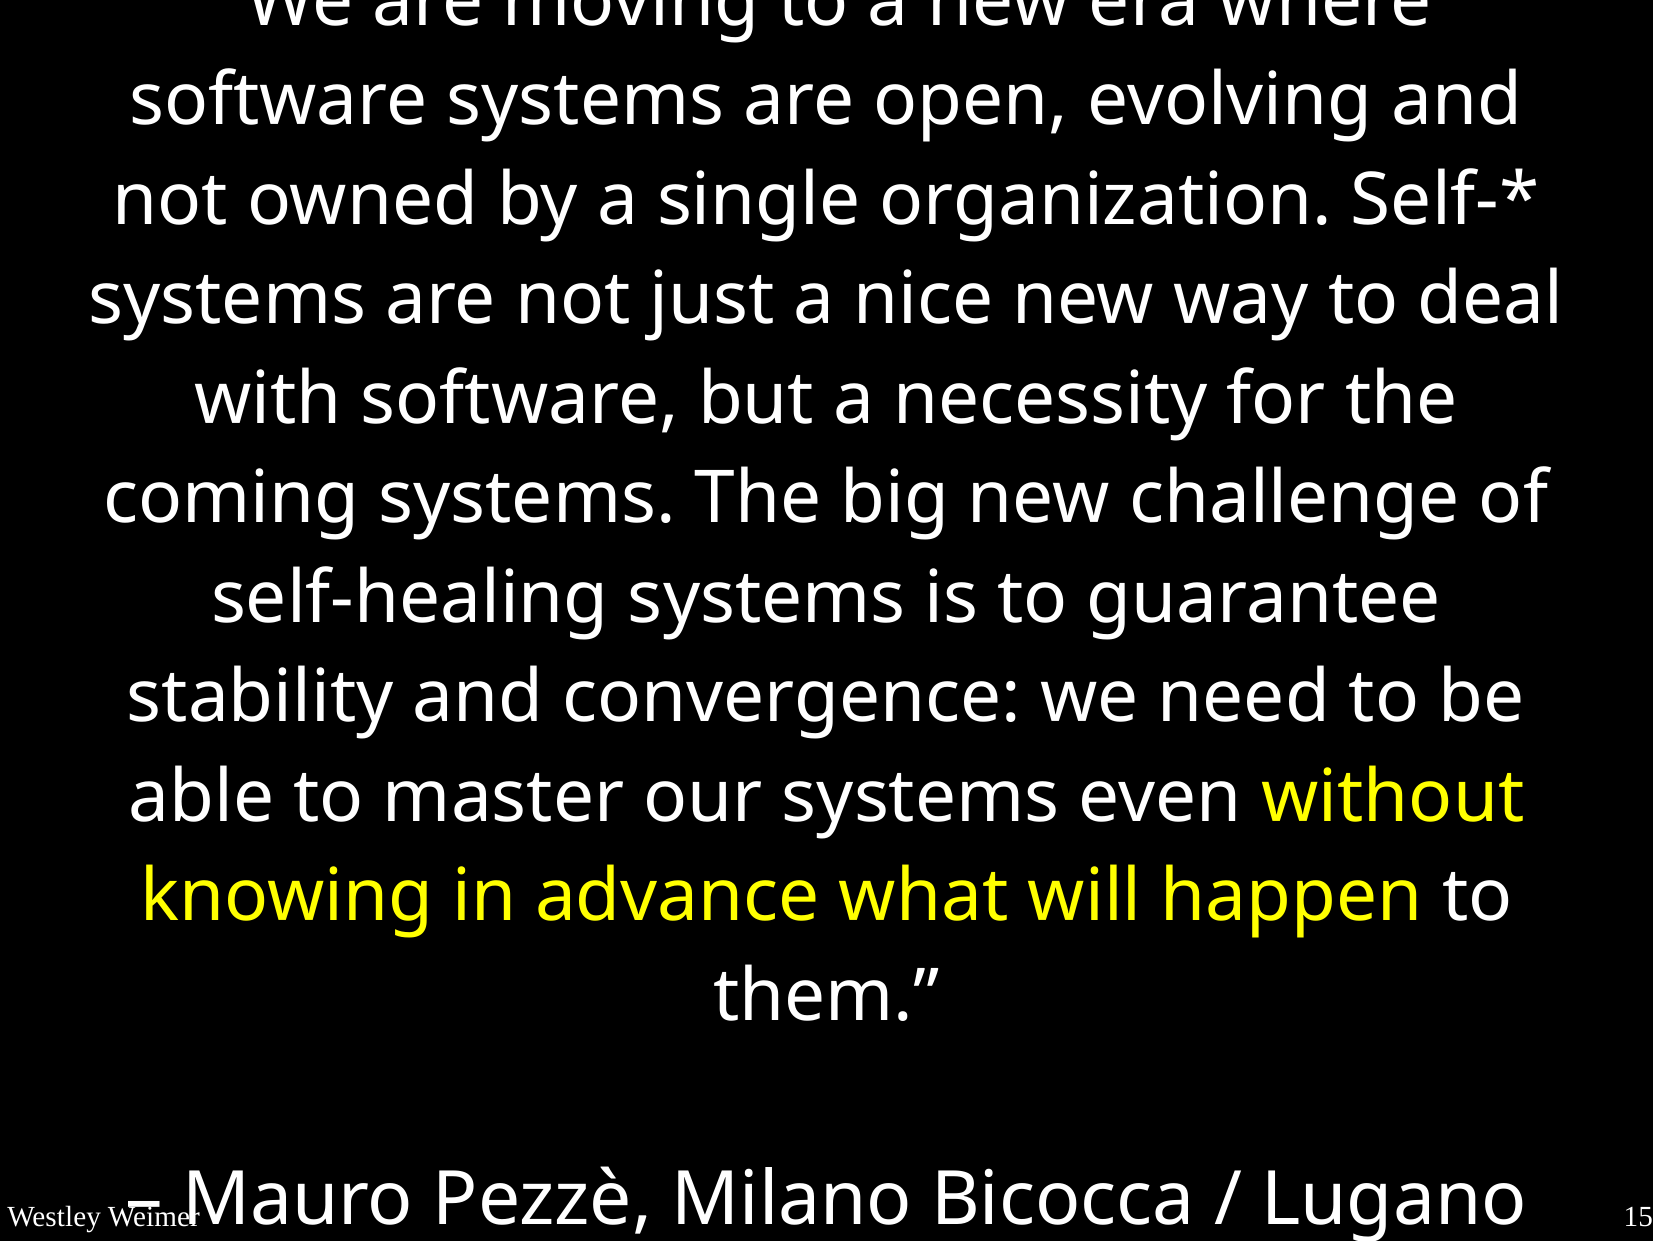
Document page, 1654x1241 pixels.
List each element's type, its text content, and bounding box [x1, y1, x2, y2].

subtitle “We are moving to a new era where software systems are open, evolving and not owned by a single organization. Self-* systems are not just a nice new way to deal with software, but a necessity for the coming systems. The big new challenge of self-healing systems is to guarantee stability and convergence: we need to be able to master our systems even without knowing in advance what will happen to them.” – Mauro Pezzè, Milano Bicocca / Lugano [82, 67, 1571, 1127]
